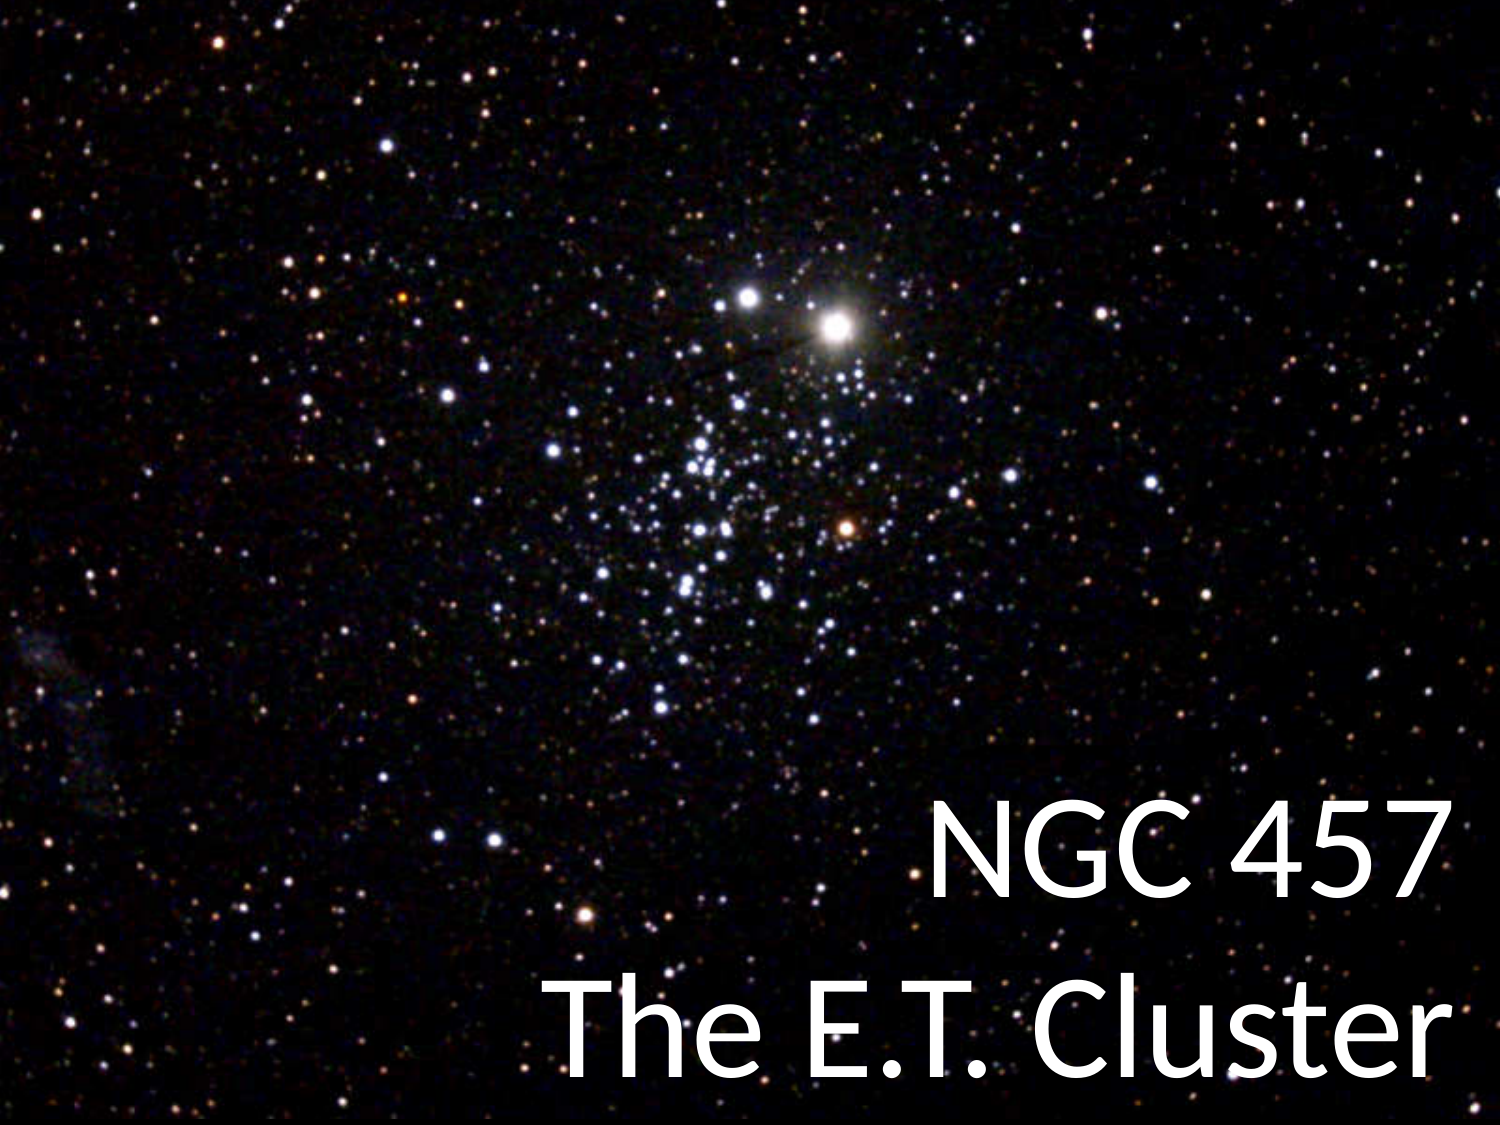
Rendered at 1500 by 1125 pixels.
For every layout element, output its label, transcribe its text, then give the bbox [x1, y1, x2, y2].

picture [0, 0, 1500, 1119]
text_box NGC 457 The E.T. Cluster [525, 740, 1500, 1119]
